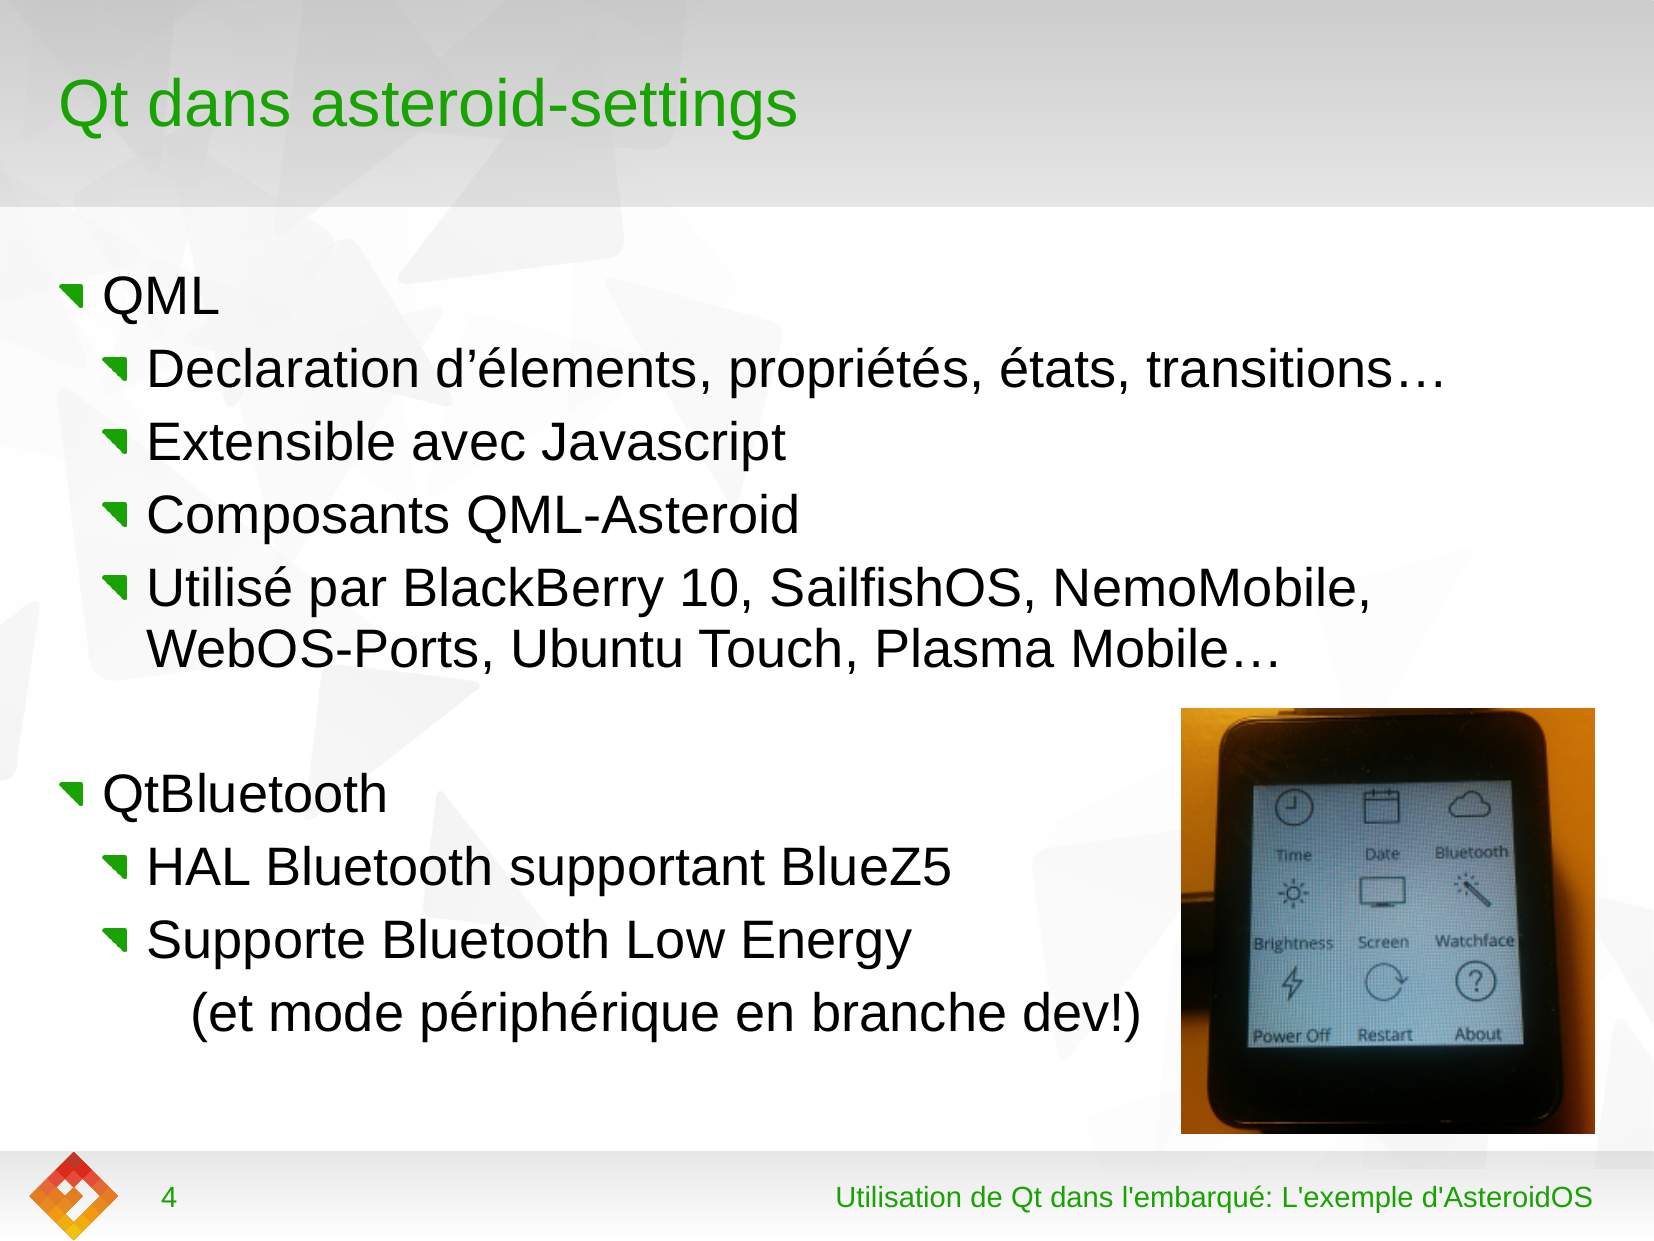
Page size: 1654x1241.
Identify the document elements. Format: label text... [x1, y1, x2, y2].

list QML Declaration d’élements, propriétés, états, transitions… Extensible avec Javascript Composants QML-Asteroid Utilisé par BlackBerry 10, SailfishOS, NemoMobile, WebOS-Ports, Ubuntu Touch, Plasma Mobile… QtBluetooth HAL Bluetooth supportant BlueZ5 Supporte Bluetooth Low Energy (et mode périphérique en branche dev!) [59, 265, 1595, 1056]
title Qt dans asteroid-settings [59, 29, 1595, 178]
picture [915, 548, 1654, 1169]
picture [0, 0, 783, 931]
